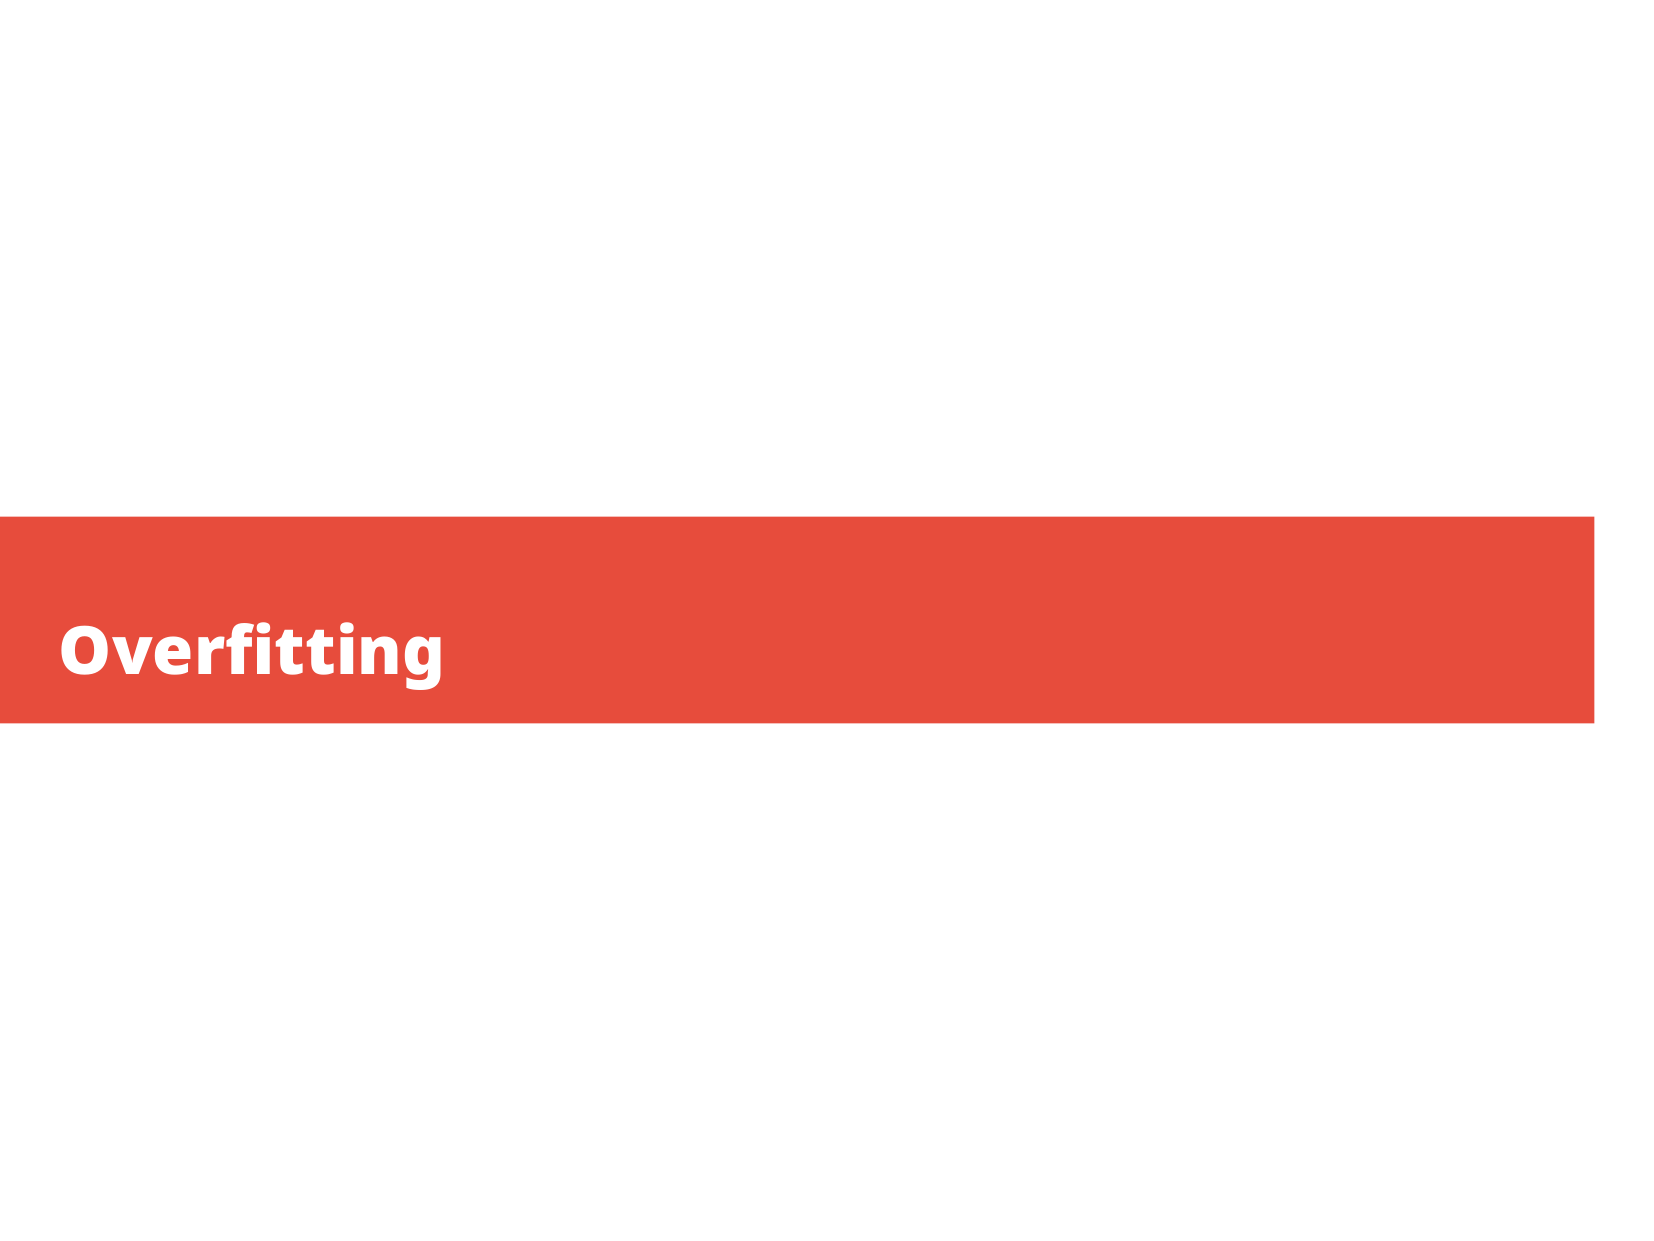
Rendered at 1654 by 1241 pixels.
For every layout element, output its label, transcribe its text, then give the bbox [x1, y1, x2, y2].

title Overfitting [59, 546, 1595, 694]
